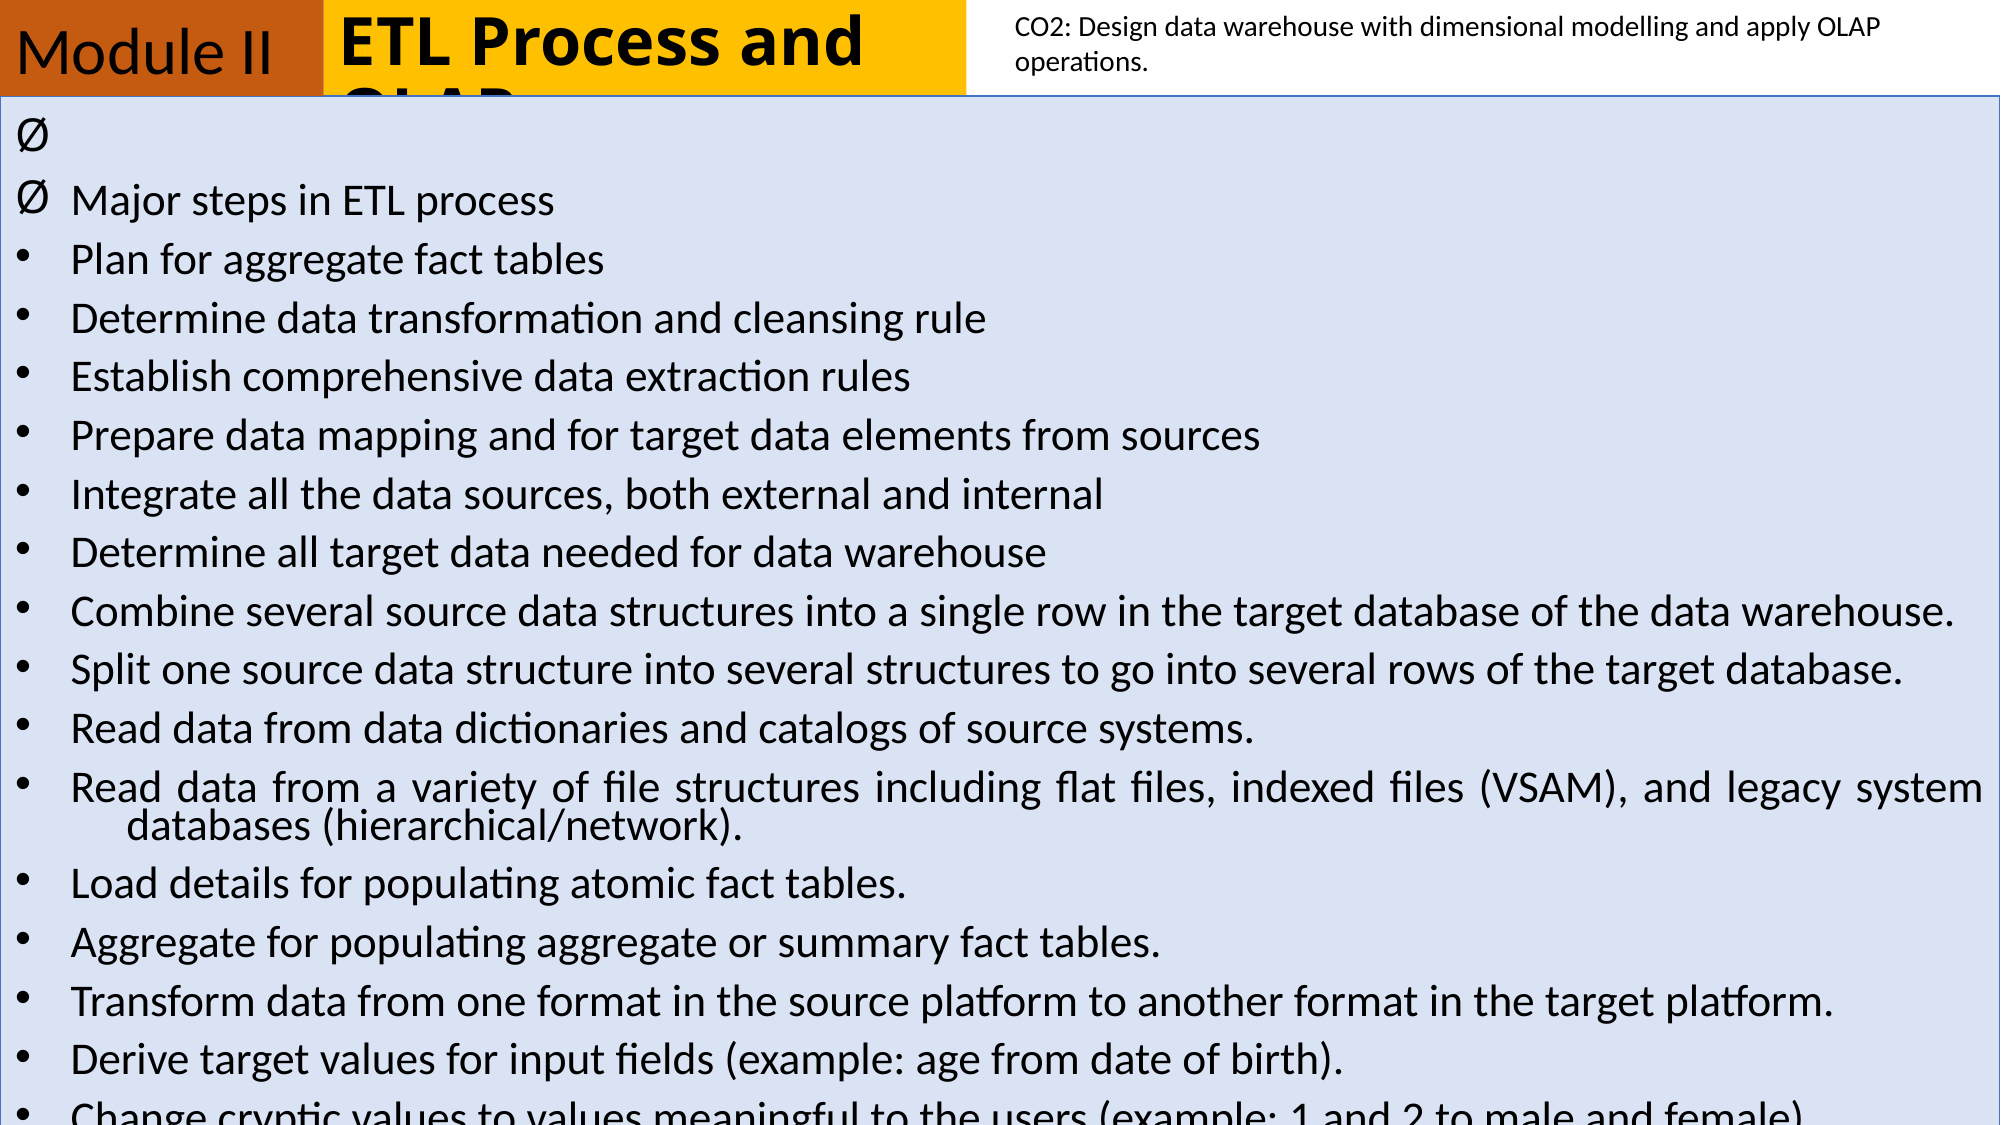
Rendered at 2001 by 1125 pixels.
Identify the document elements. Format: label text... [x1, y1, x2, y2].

subtitle Major steps in ETL process Plan for aggregate fact tables Determine data transformation and cleansing rule Establish comprehensive data extraction rules Prepare data mapping and for target data elements from sources Integrate all the data sources, both external and internal Determine all target data needed for data warehouse Combine several source data structures into a single row in the target database of the data warehouse. Split one source data structure into several structures to go into several rows of the target database. Read data from data dictionaries and catalogs of source systems. Read data from a variety of file structures including flat files, indexed files (VSAM), and legacy system databases (hierarchical/network). Load details for populating atomic fact tables. Aggregate for populating aggregate or summary fact tables. Transform data from one format in the source platform to another format in the target platform. Derive target values for input fields (example: age from date of birth). Change cryptic values to values meaningful to the users (example: 1 and 2 to male and female). [0, 95, 2000, 1125]
text_box Module II [0, 0, 324, 96]
title ETL Process and OLAP: [324, 0, 967, 95]
text_box CO2: Design data warehouse with dimensional modelling and apply OLAP operations. [999, 0, 2000, 122]
